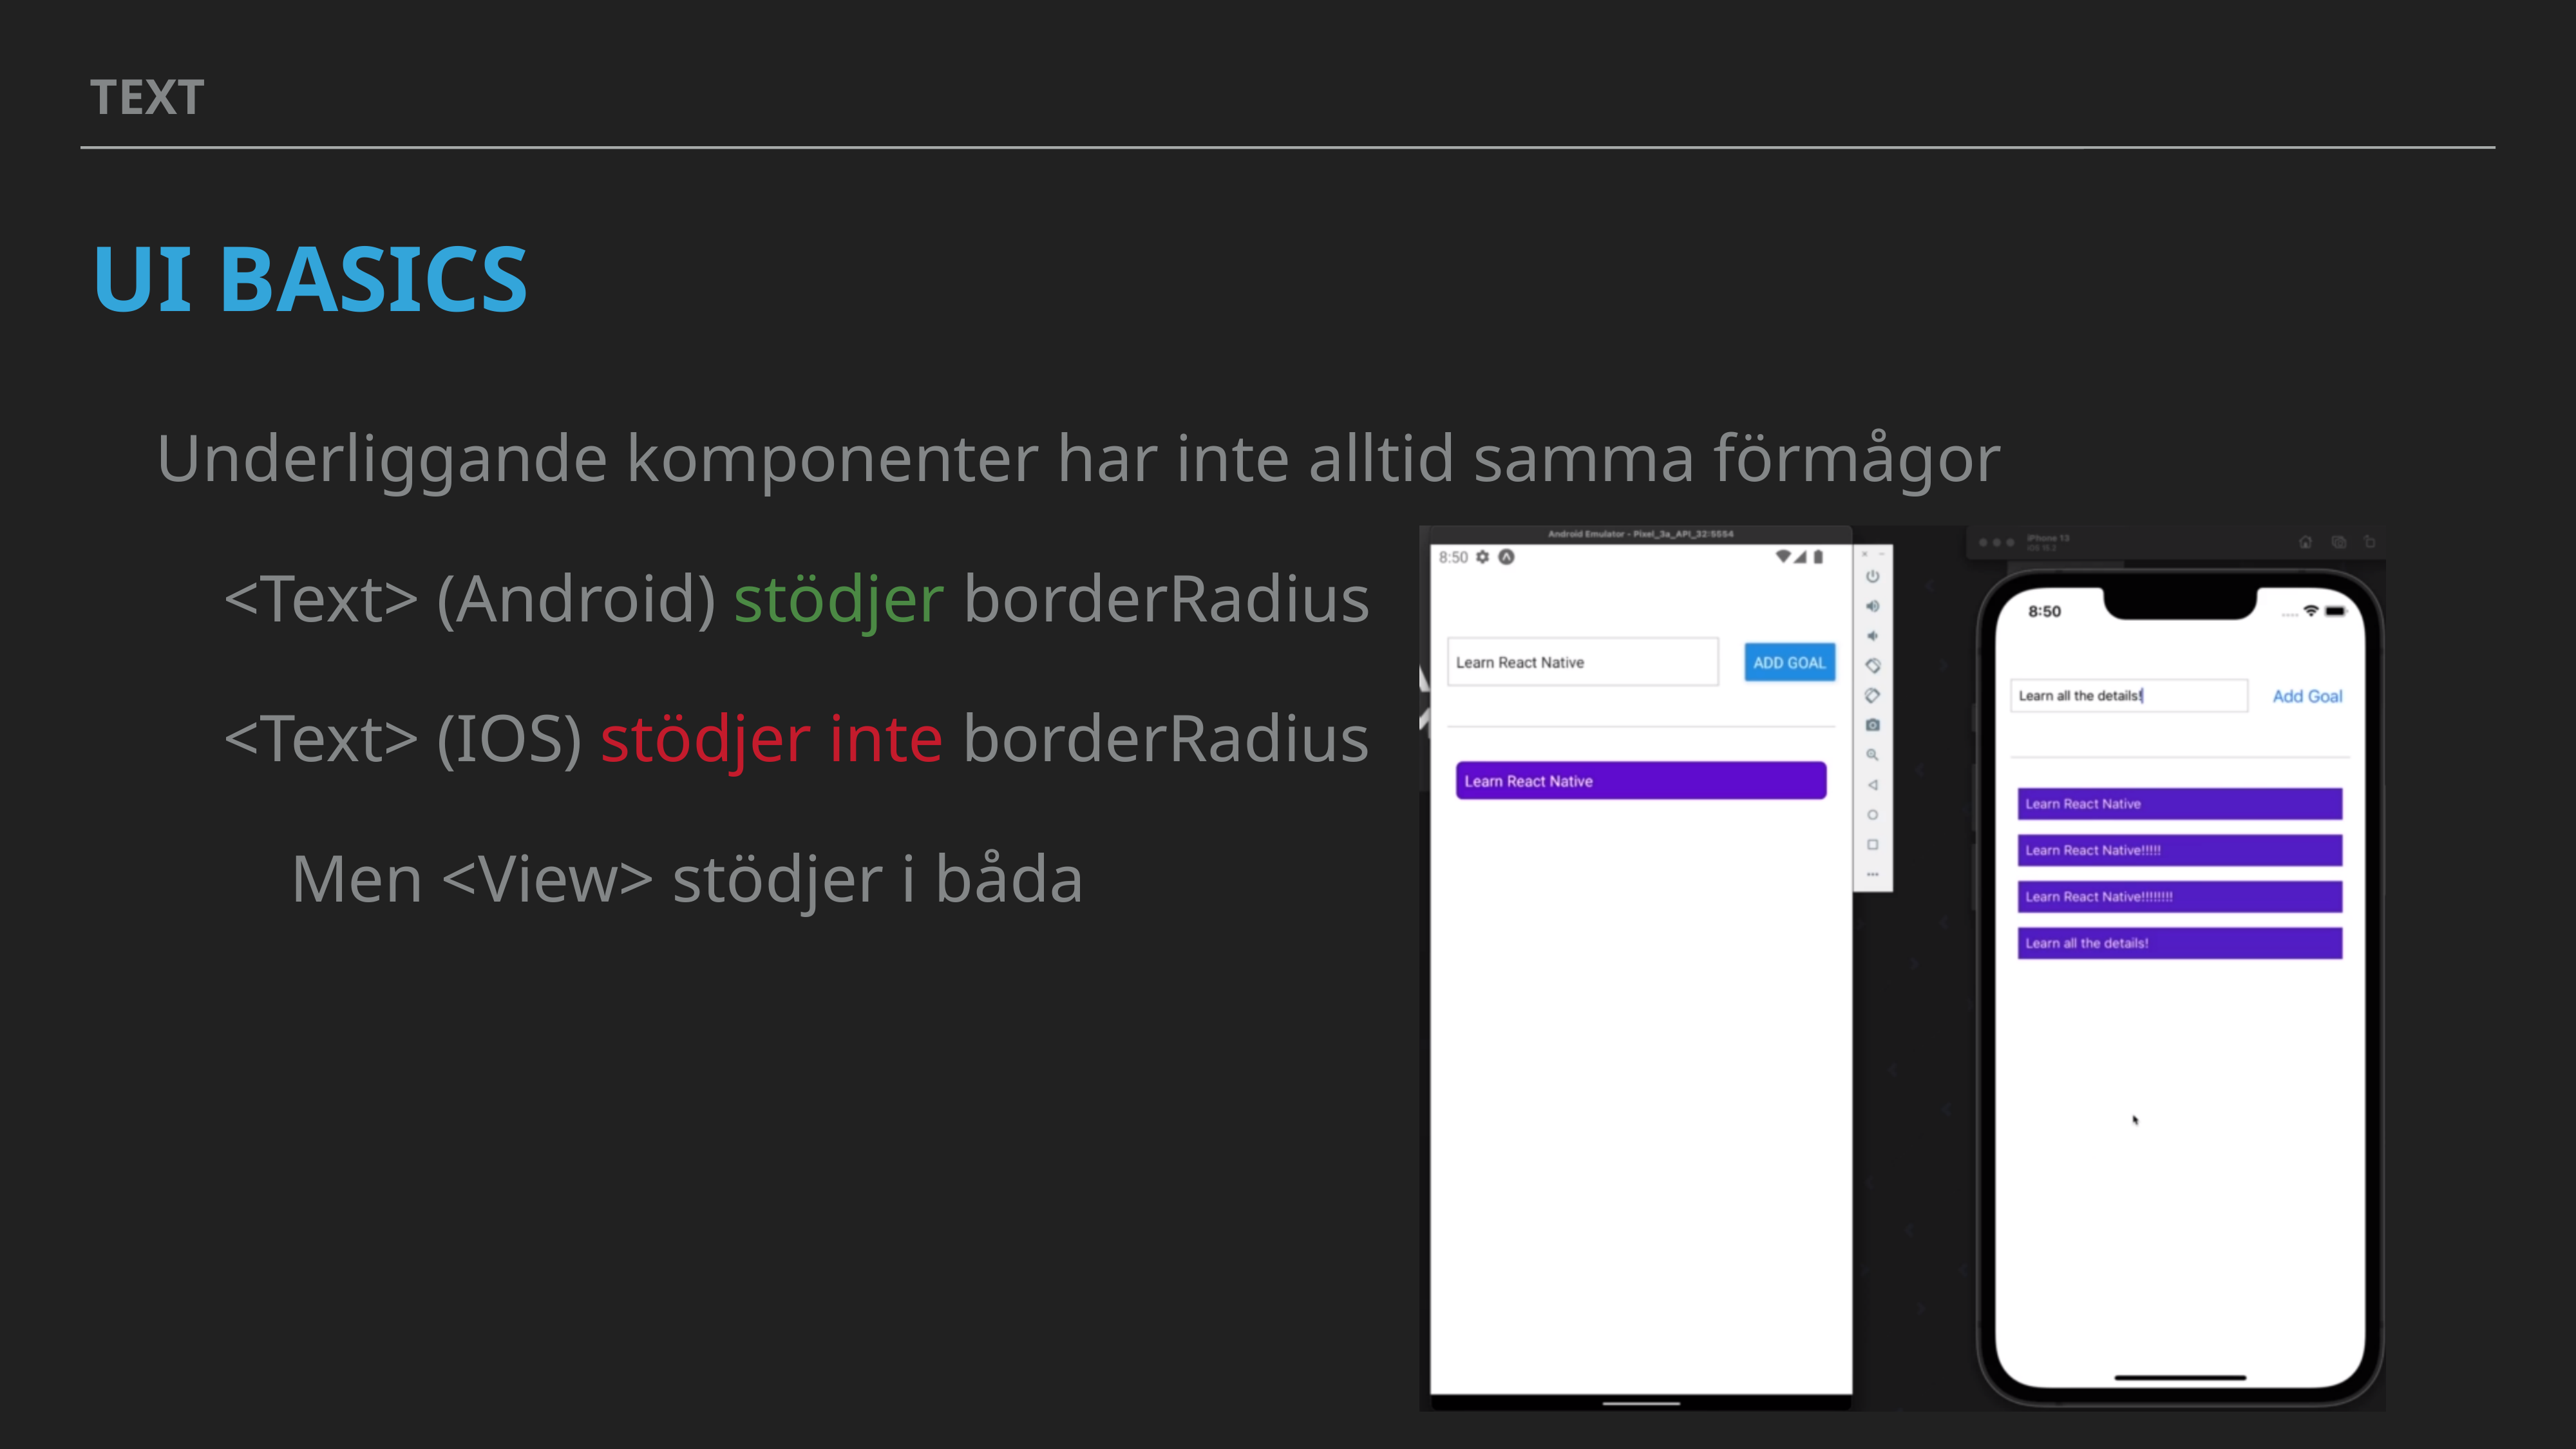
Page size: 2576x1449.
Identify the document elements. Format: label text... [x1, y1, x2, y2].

text_box Underliggande komponenter har inte alltid samma förmågor <Text> (Android) stödjer borderRadius <Text> (IOS) stödjer inte borderRadius Men <View> stödjer i båda [80, 408, 2496, 1315]
picture [1419, 526, 2386, 1412]
text_box UI Basics [80, 228, 2496, 336]
